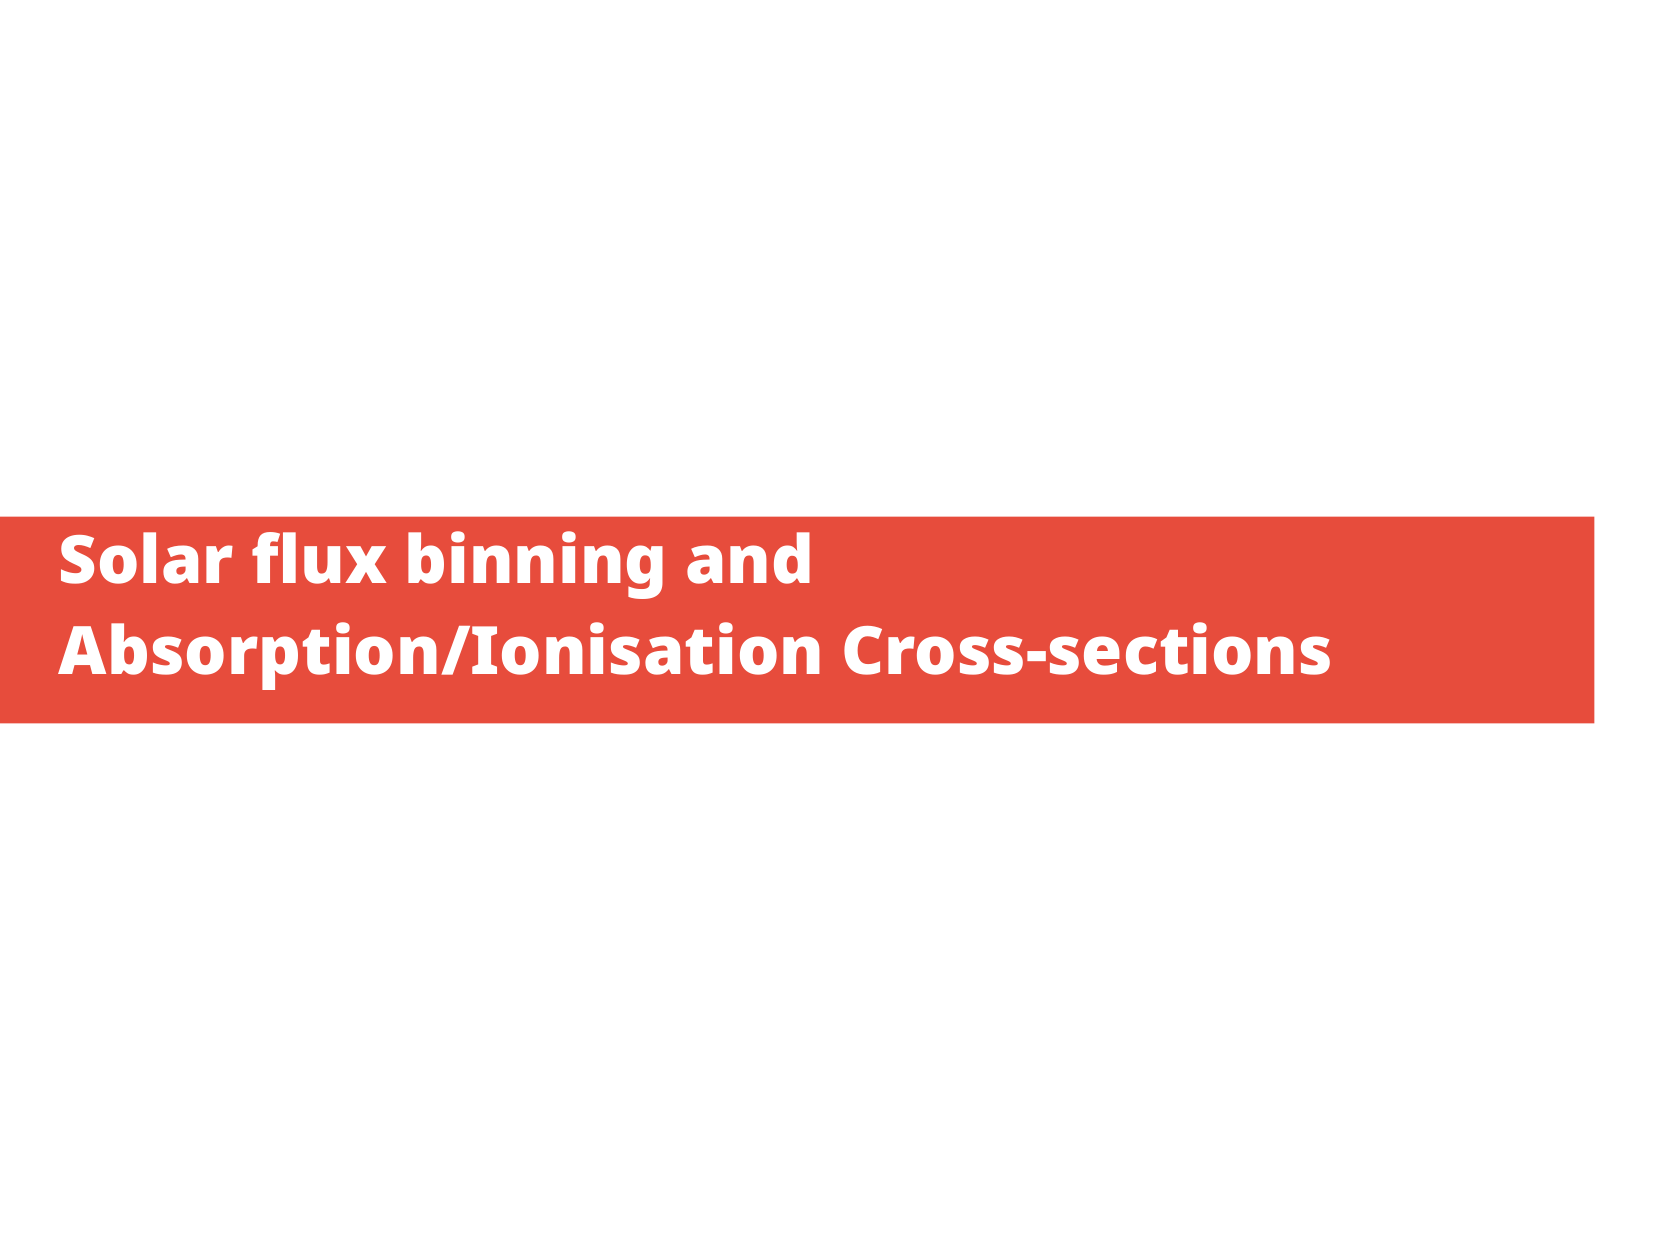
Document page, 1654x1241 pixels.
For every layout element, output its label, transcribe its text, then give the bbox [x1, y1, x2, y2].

title Solar flux binning and Absorption/Ionisation Cross-sections [59, 546, 1595, 694]
